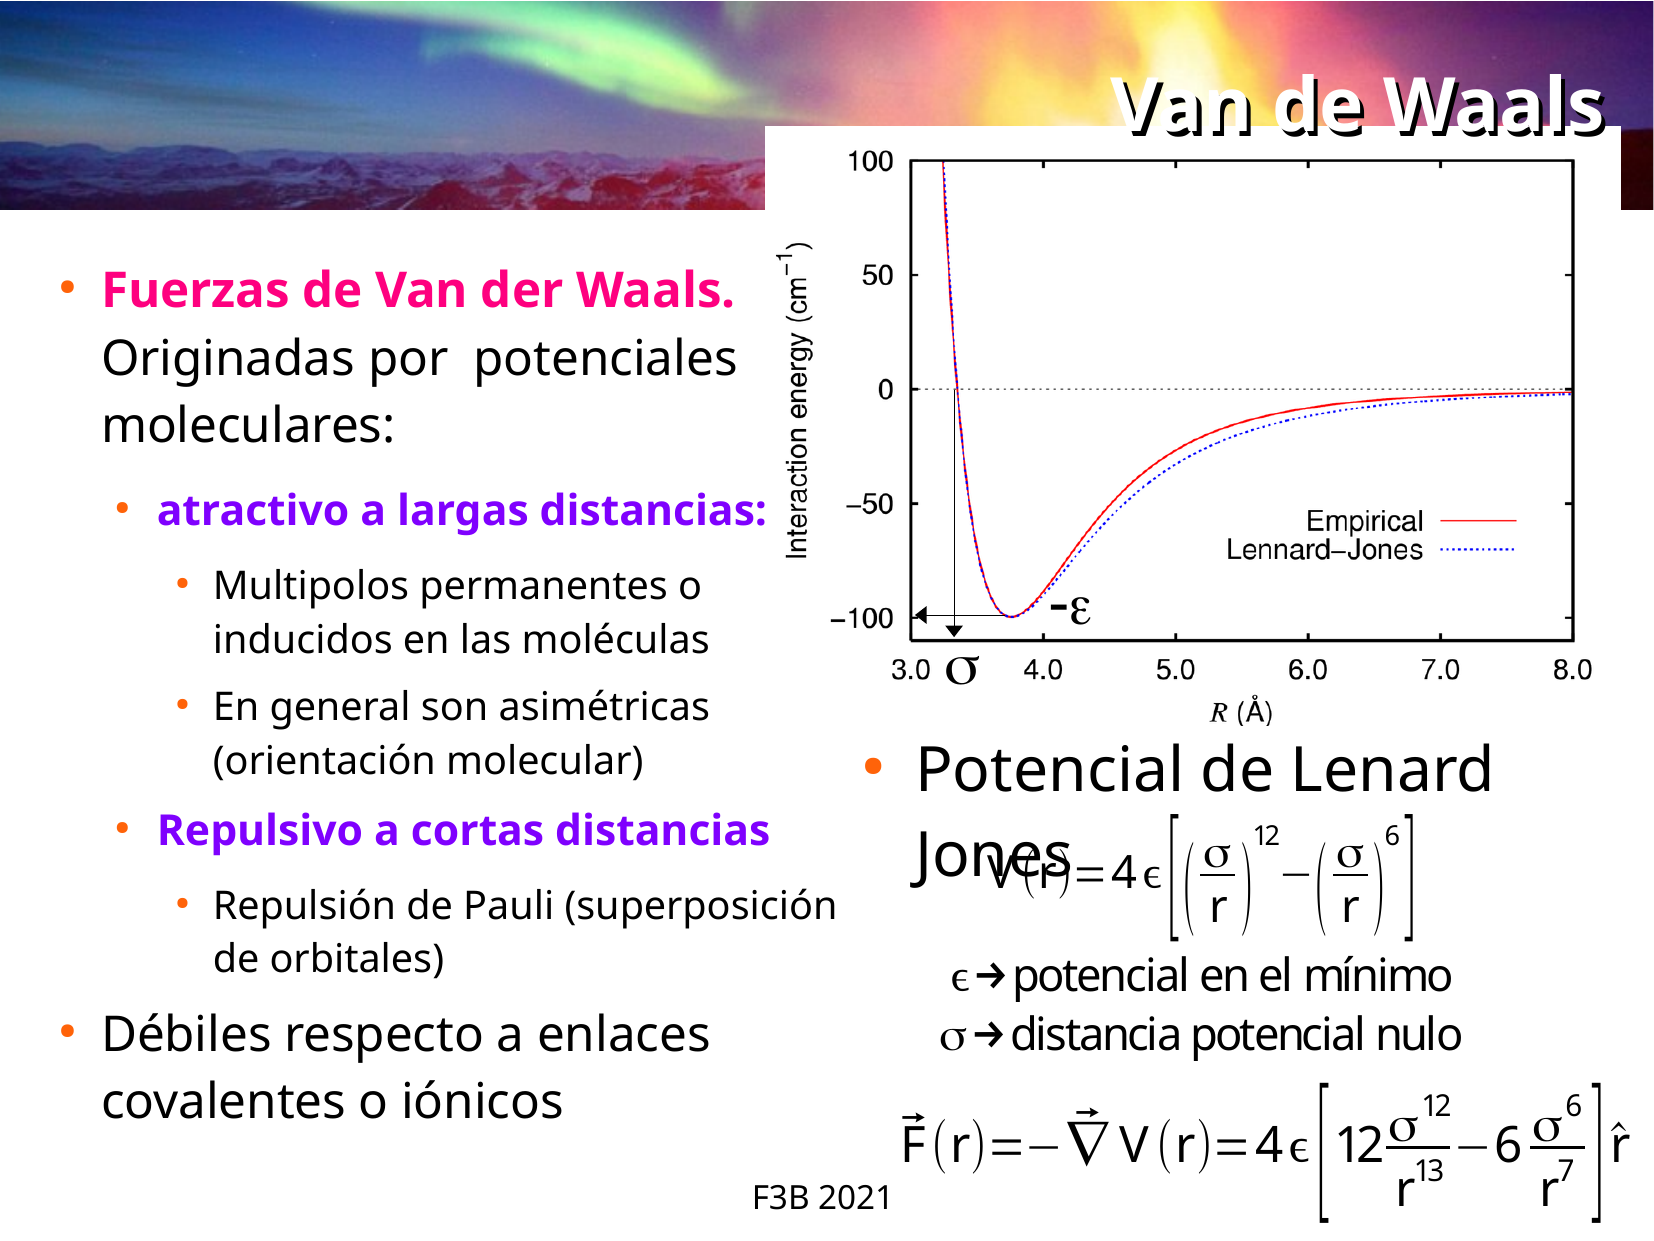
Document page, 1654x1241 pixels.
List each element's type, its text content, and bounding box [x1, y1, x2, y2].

text_box s [930, 637, 995, 706]
picture [0, 1, 1654, 726]
chart [894, 1080, 1636, 1226]
title Van de Waals [45, 15, 1606, 191]
text_box -e [1034, 576, 1109, 645]
list Fuerzas de Van der Waals. Originadas por potenciales moleculares: atractivo a largas distancias: Multipolos permanentes o inducidos en las moléculas En general son asimétricas (orientación molecular) Repulsivo a cortas distancias Repulsión de Pauli (superposición de orbitales) Débiles respecto a enlaces covalentes o iónicos [45, 255, 841, 1156]
chart [933, 812, 1468, 1062]
list Potencial de Lenard Jones [844, 725, 1606, 1155]
